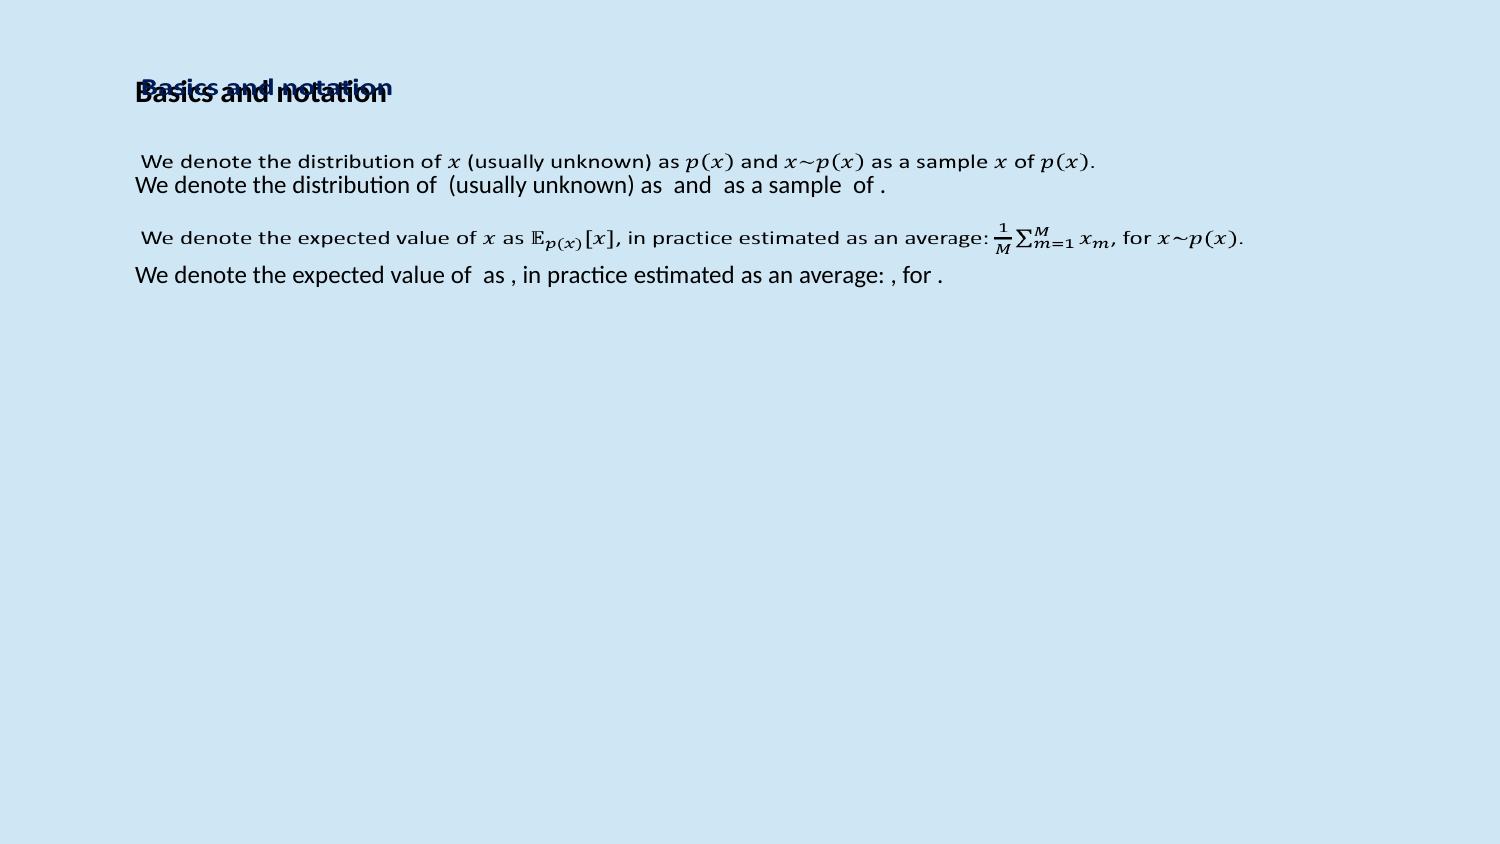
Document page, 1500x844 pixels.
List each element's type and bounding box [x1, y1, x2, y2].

text_box [120, 64, 1364, 312]
